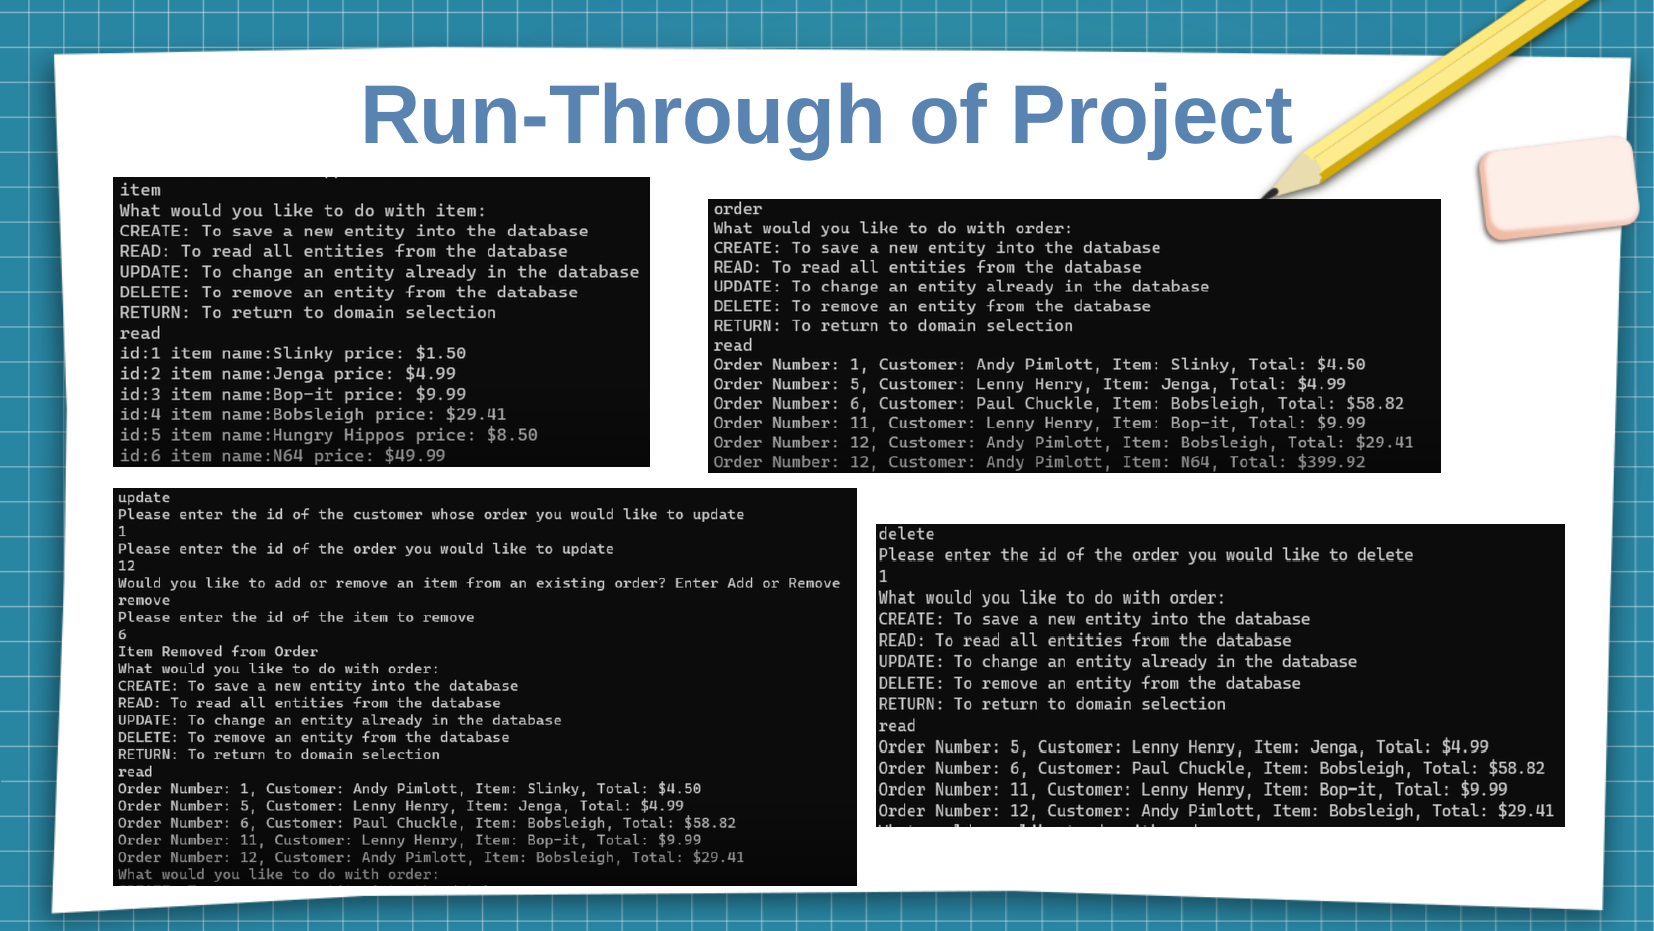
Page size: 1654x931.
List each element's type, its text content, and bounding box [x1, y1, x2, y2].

title Run-Through of Project [82, 37, 1571, 193]
picture [0, 0, 1654, 931]
